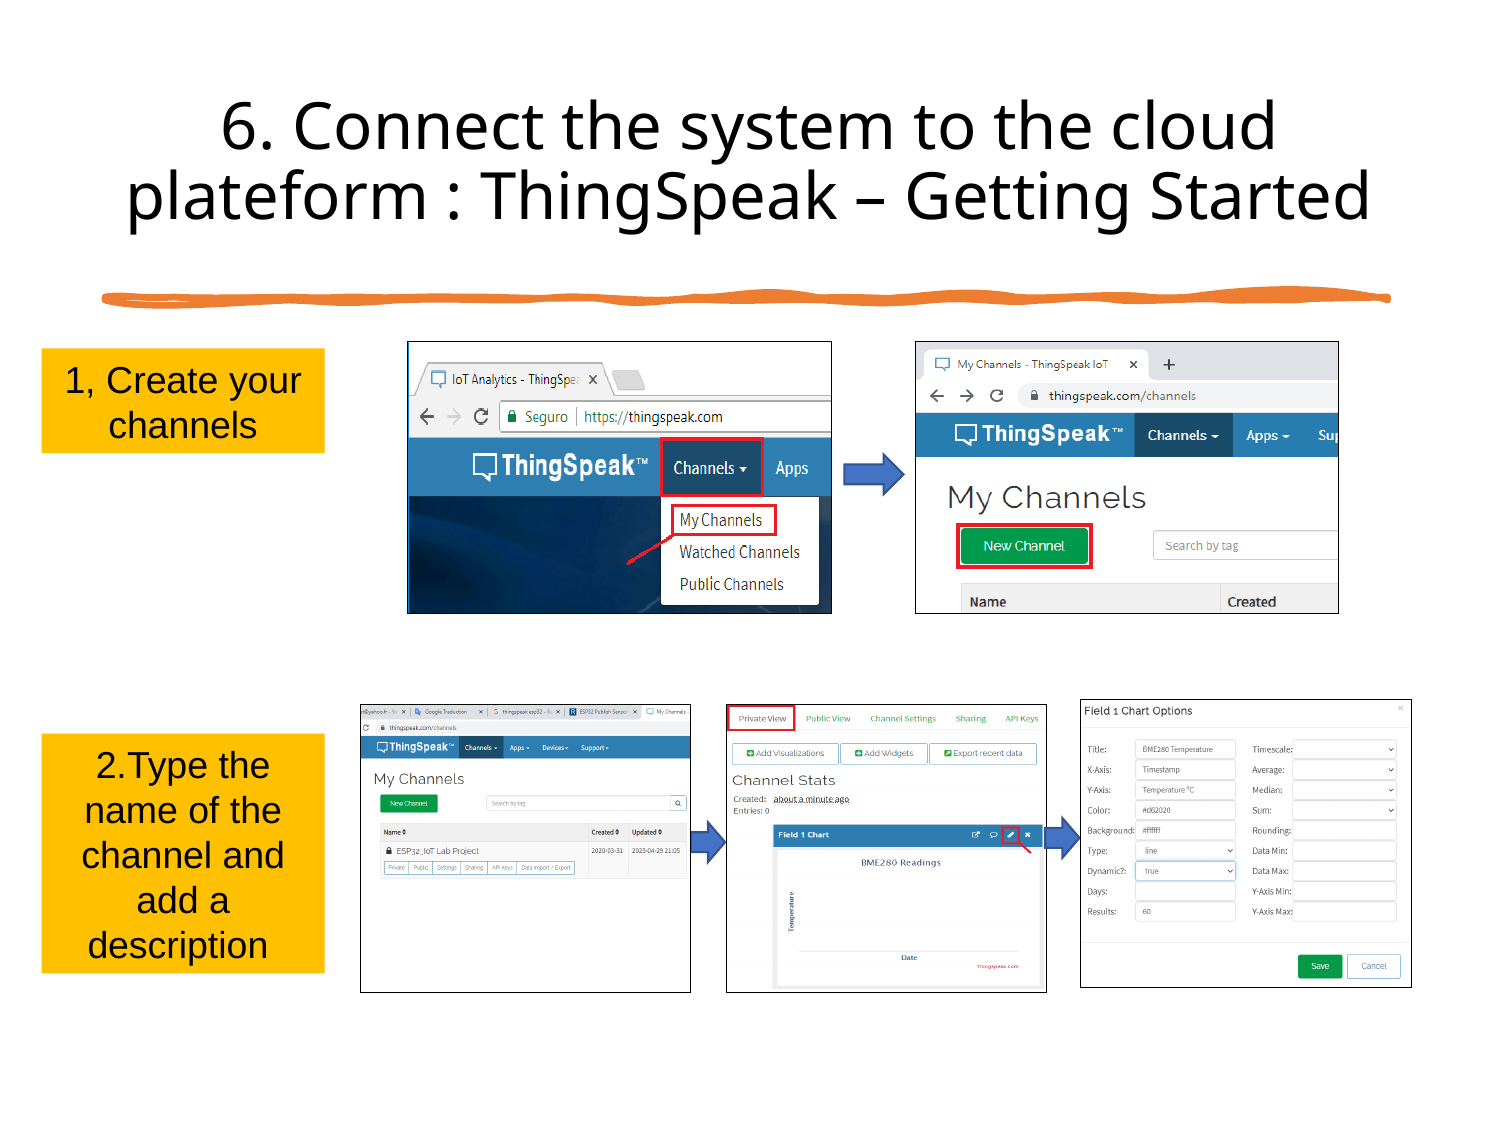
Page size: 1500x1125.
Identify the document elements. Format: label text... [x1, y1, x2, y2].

picture [726, 704, 1047, 993]
text_box 2.Type the name of the channel and add a description [41, 733, 325, 974]
picture [360, 704, 691, 993]
text_box [1045, 818, 1080, 858]
picture [407, 341, 832, 614]
text_box [105, 286, 1388, 304]
title 6. Connect the system to the cloud plateform : ThingSpeak – Getting Started [103, 54, 1397, 272]
text_box [691, 822, 726, 863]
text_box 1, Create your channels [41, 348, 325, 454]
picture [1080, 699, 1412, 988]
picture [915, 341, 1339, 614]
text_box [844, 454, 904, 495]
